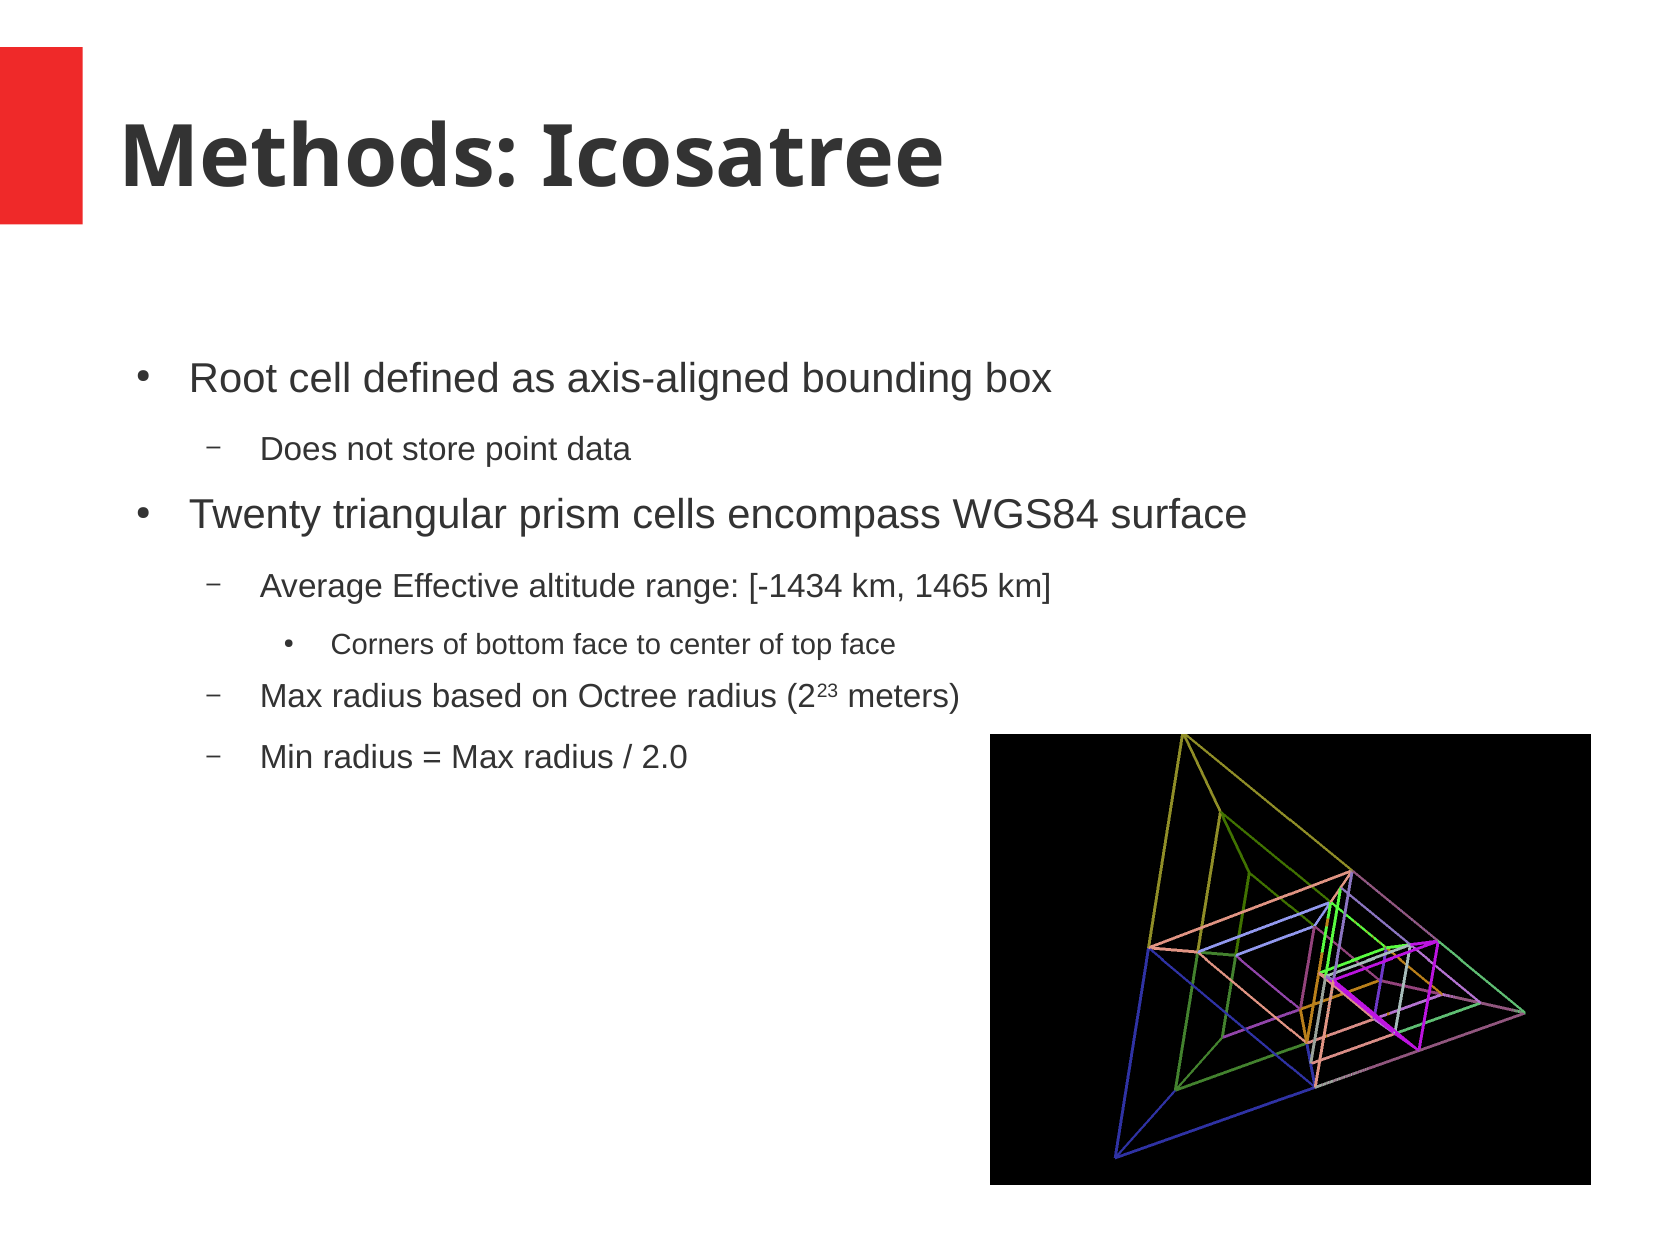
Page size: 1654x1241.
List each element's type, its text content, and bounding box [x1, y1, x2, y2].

picture [990, 734, 1591, 1186]
title Methods: Icosatree [118, 49, 1571, 257]
list Root cell defined as axis-aligned bounding box Does not store point data Twenty triangular prism cells encompass WGS84 surface Average Effective altitude range: [-1434 km, 1465 km] Corners of bottom face to center of top face Max radius based on Octree radius (223 meters) Min radius = Max radius / 2.0 [118, 354, 1536, 1074]
